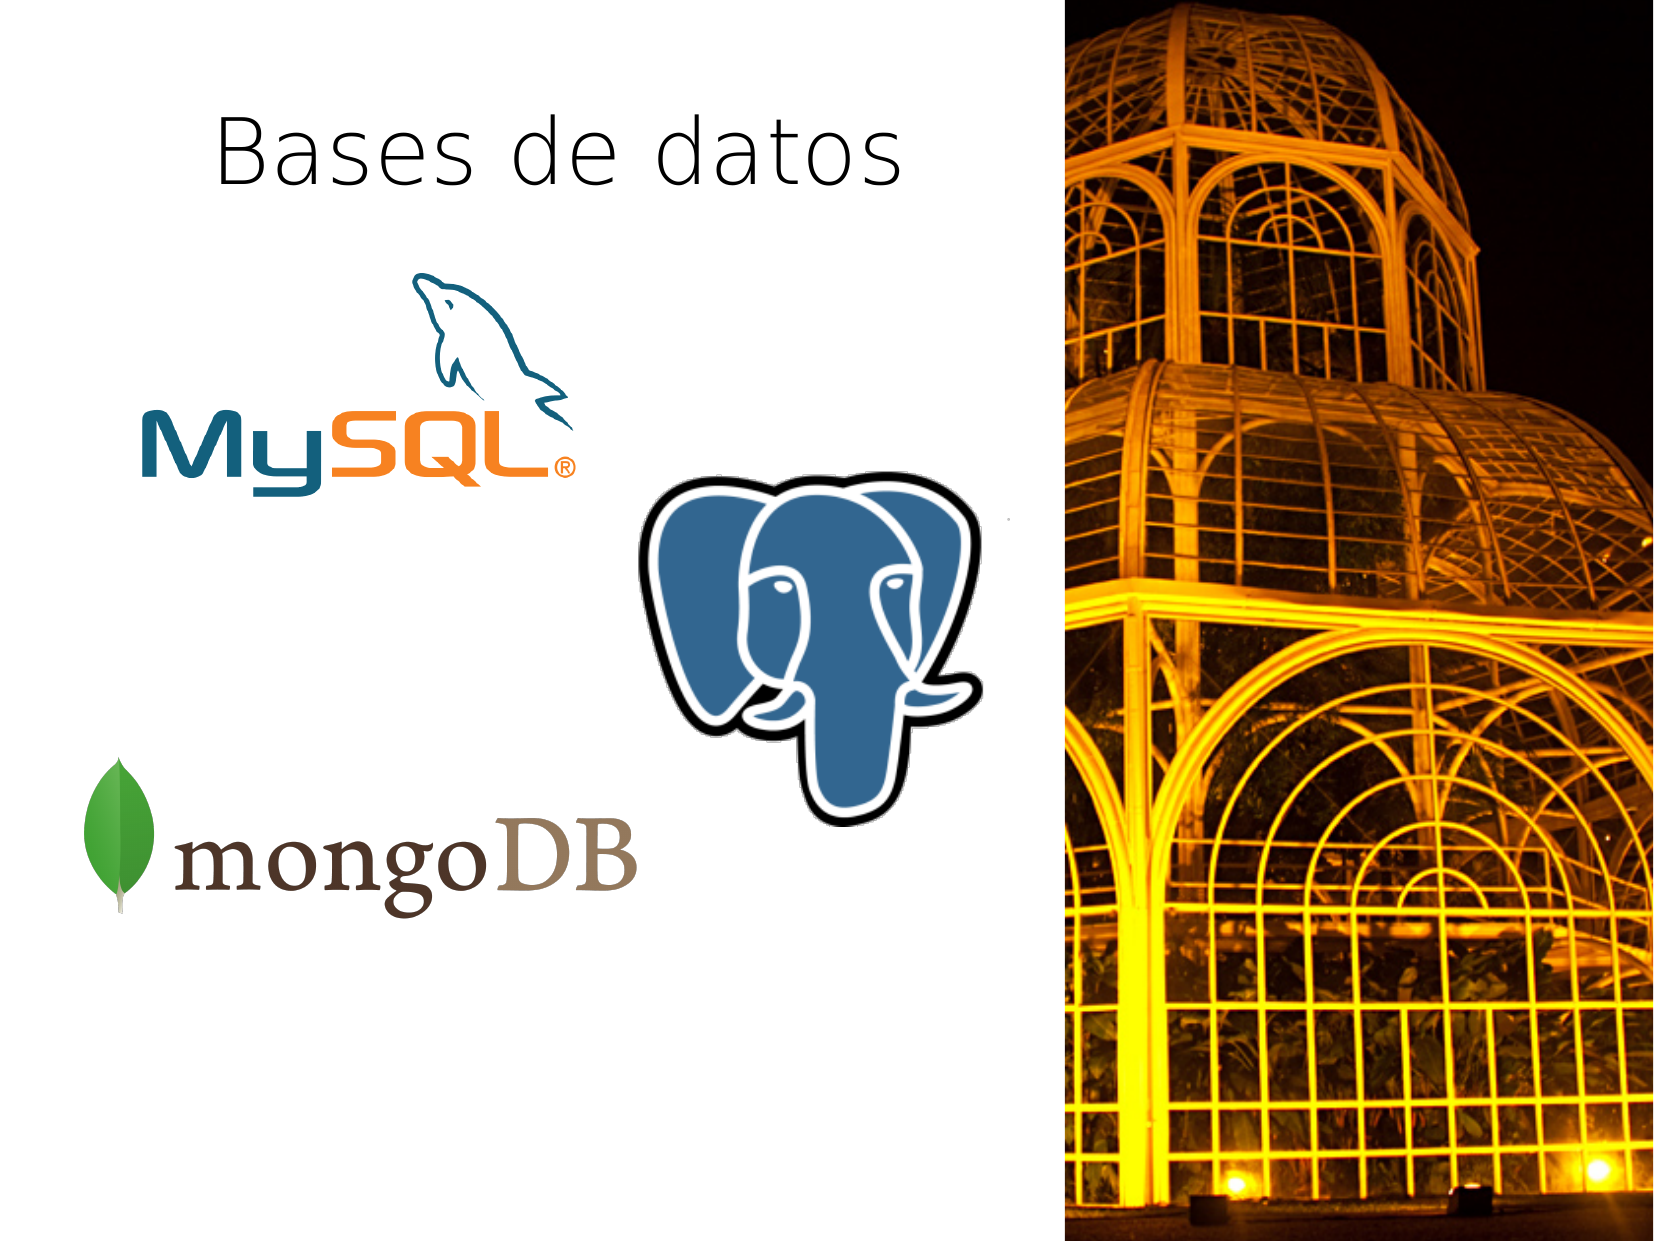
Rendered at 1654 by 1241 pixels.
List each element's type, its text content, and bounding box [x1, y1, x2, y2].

picture [82, 461, 1016, 920]
picture [1064, 0, 1654, 1241]
picture [141, 272, 576, 497]
title Bases de datos [82, 49, 1036, 257]
